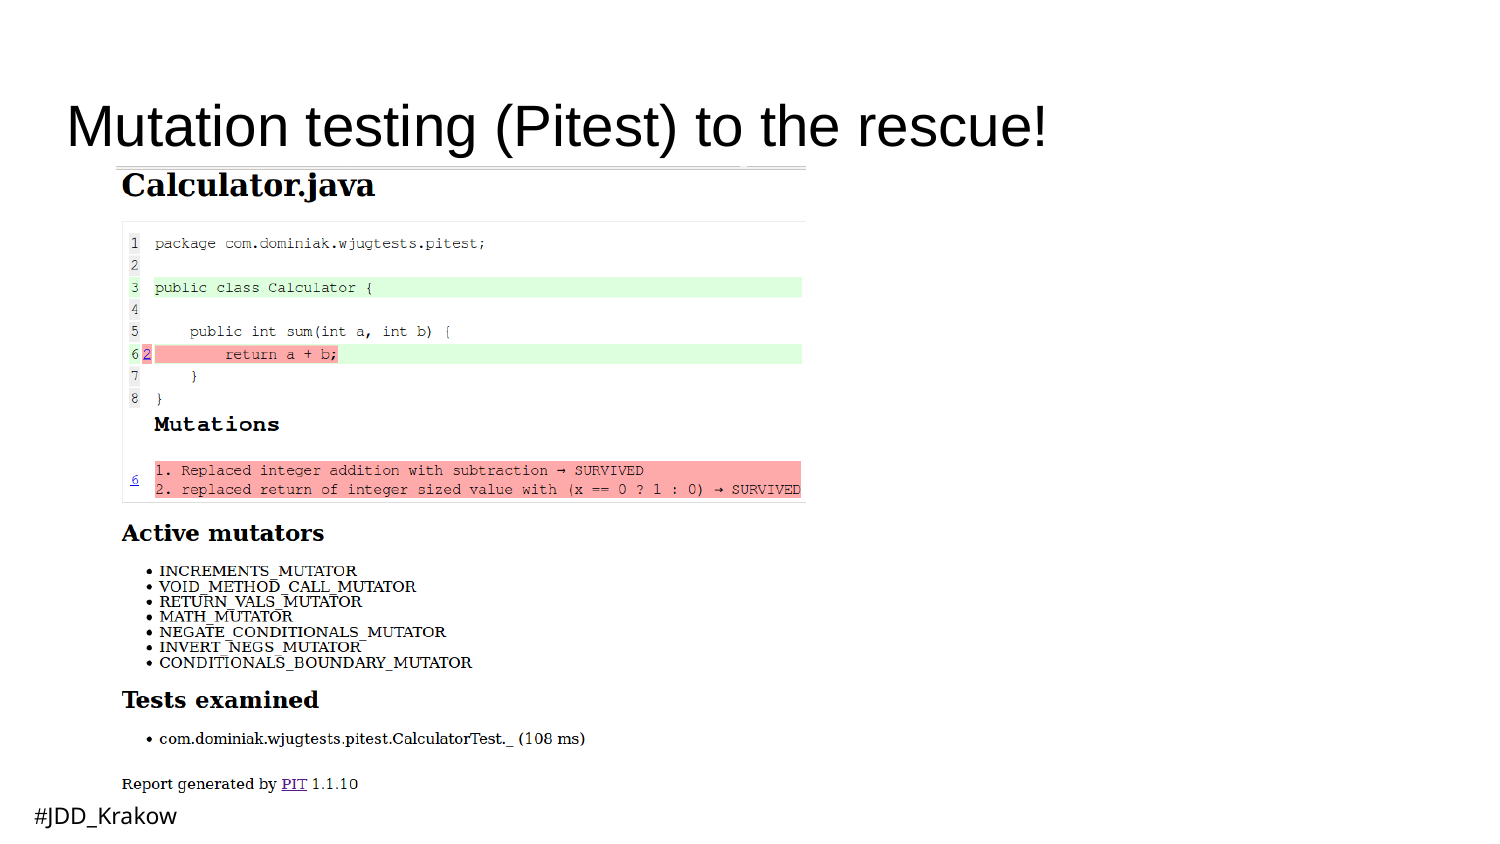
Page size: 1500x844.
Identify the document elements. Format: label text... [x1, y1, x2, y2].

picture [116, 166, 806, 794]
title Mutation testing (Pitest) to the rescue! [51, 72, 1449, 167]
text_box #JDD_Krakow [0, 786, 247, 844]
